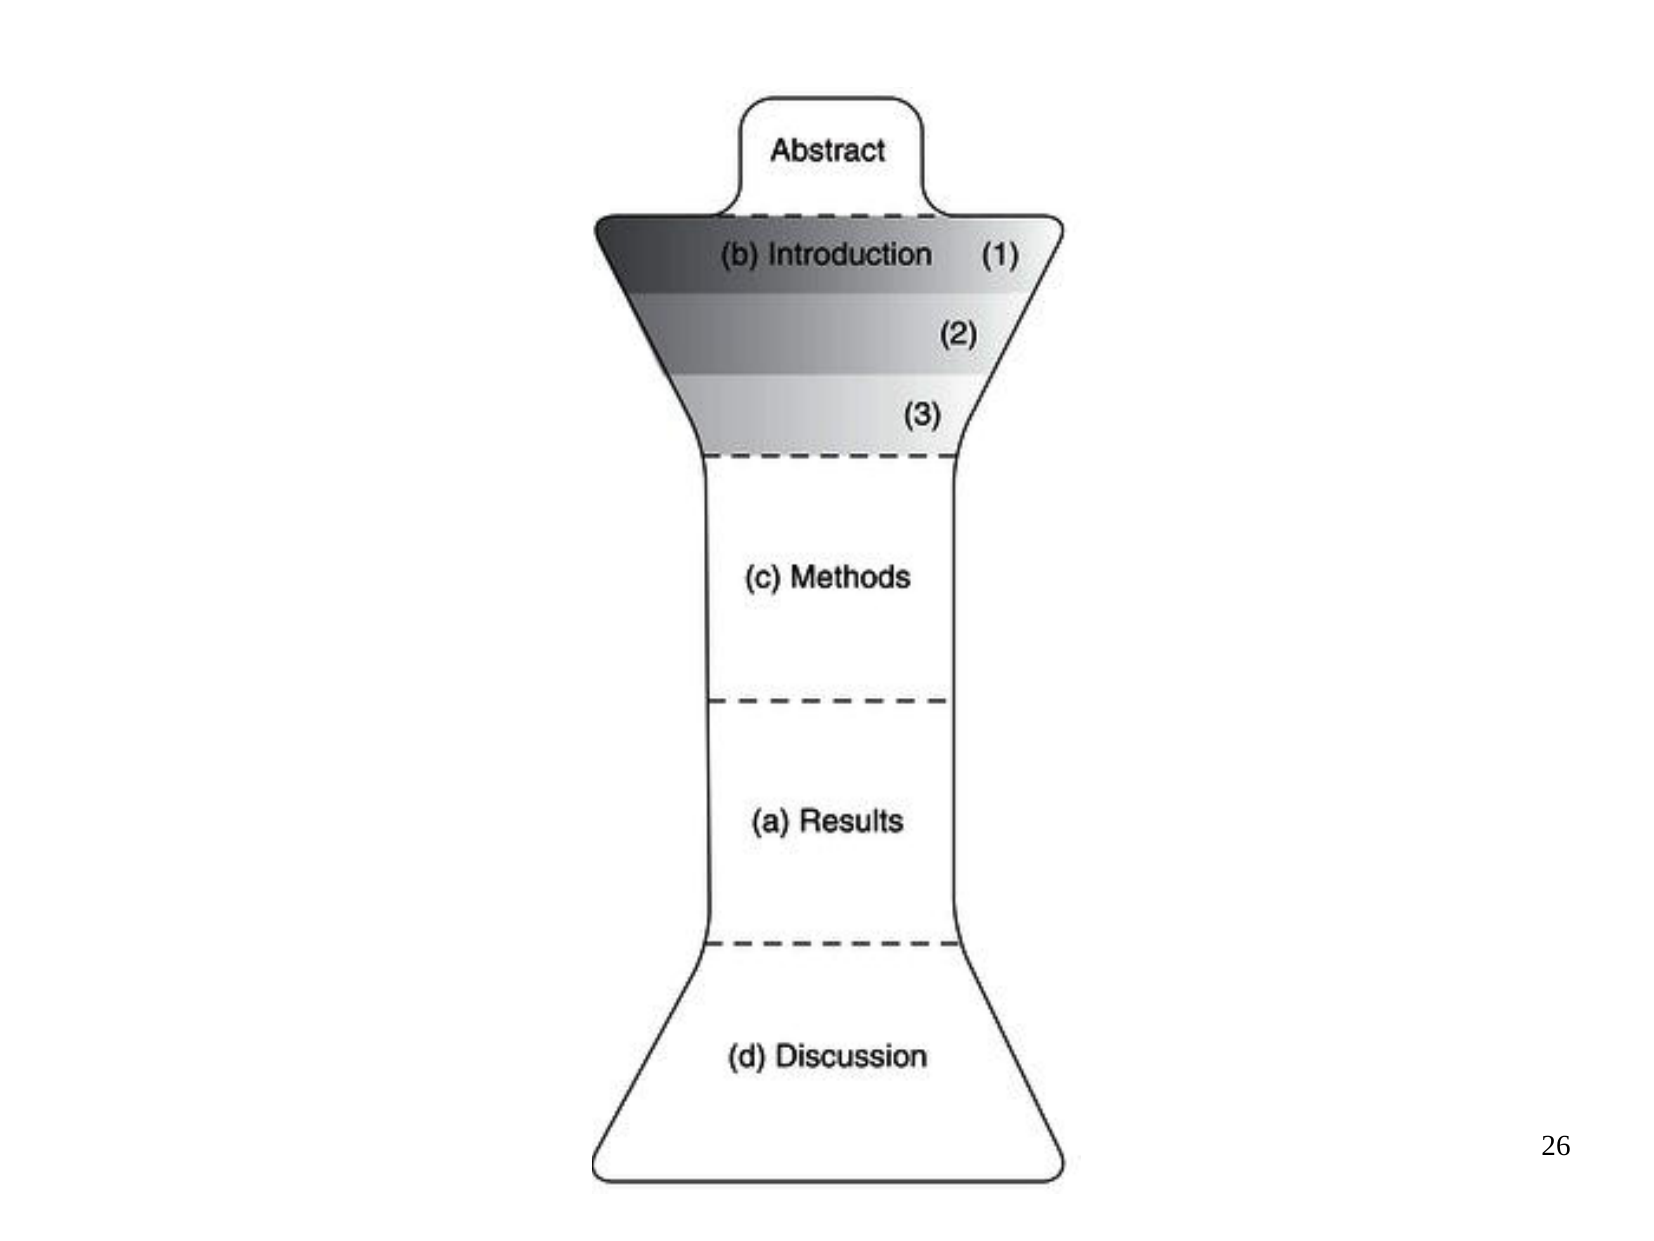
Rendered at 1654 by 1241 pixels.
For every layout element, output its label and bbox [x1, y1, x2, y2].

picture [592, 87, 1081, 1194]
